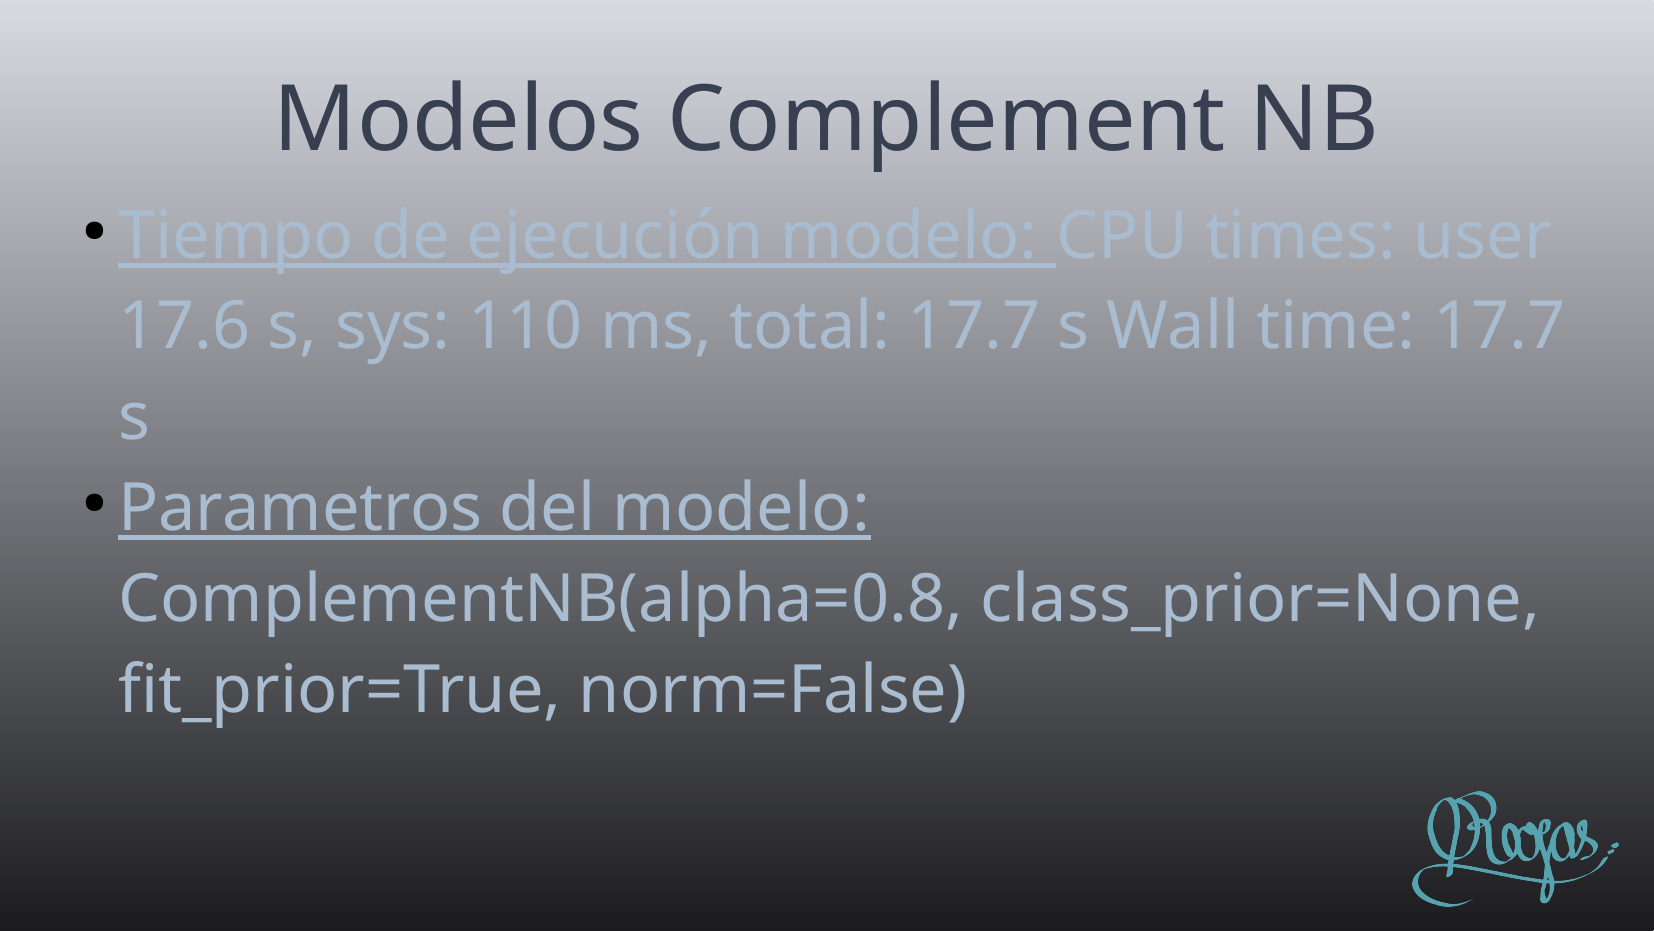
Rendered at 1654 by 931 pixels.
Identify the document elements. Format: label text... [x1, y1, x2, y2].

picture [1412, 791, 1619, 907]
title Modelos Complement NB [82, 37, 1571, 193]
text_box Tiempo de ejecución modelo: CPU times: user 17.6 s, sys: 110 ms, total: 17.7 s Wall time: 17.7 s Parametros del modelo: ComplementNB(alpha=0.8, class_prior=None, fit_prior=True, norm=False) [82, 217, 1571, 792]
